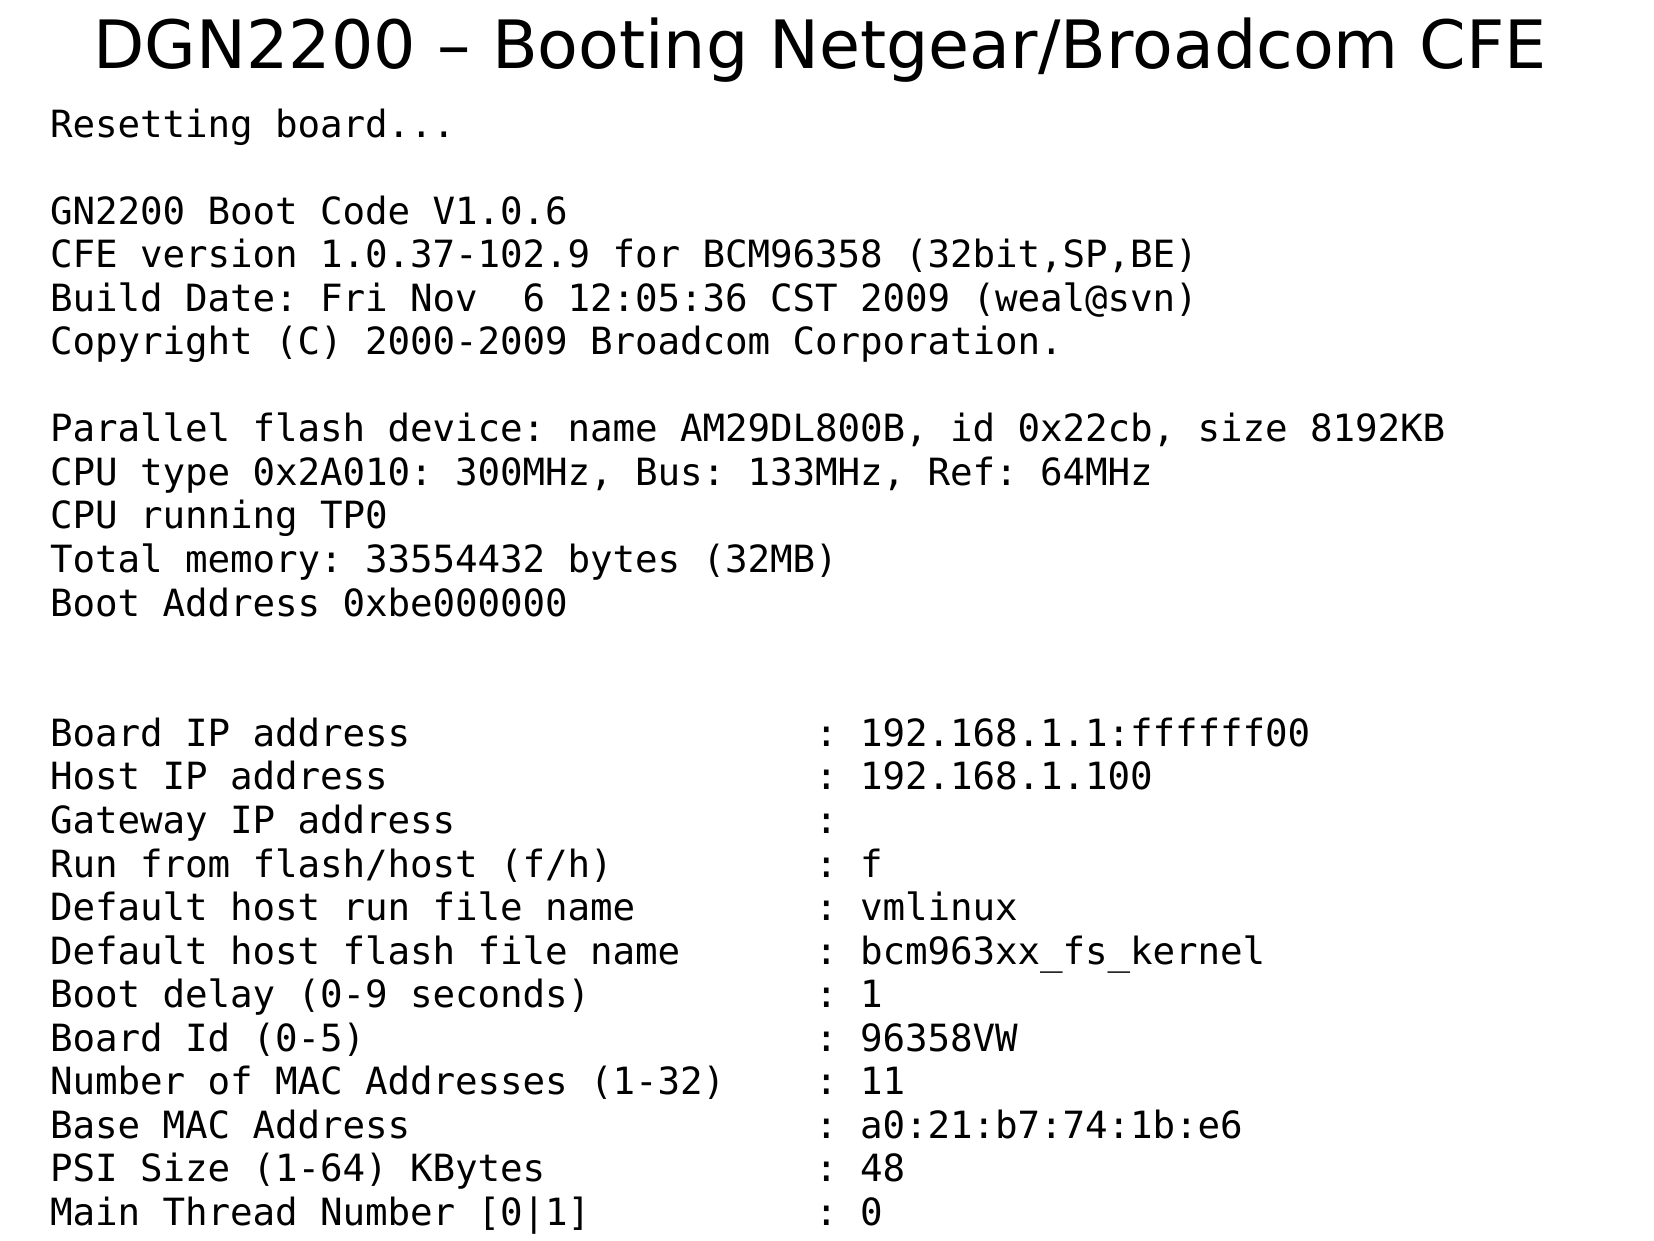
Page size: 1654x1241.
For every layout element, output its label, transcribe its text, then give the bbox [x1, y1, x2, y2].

title DGN2200 – Booting Netgear/Broadcom CFE [0, 0, 1642, 98]
text_box Resetting board... GN2200 Boot Code V1.0.6 CFE version 1.0.37-102.9 for BCM96358 (32bit,SP,BE) Build Date: Fri Nov 6 12:05:36 CST 2009 (weal@svn) Copyright (C) 2000-2009 Broadcom Corporation. Parallel flash device: name AM29DL800B, id 0x22cb, size 8192KB CPU type 0x2A010: 300MHz, Bus: 133MHz, Ref: 64MHz CPU running TP0 Total memory: 33554432 bytes (32MB) Boot Address 0xbe000000 Board IP address : 192.168.1.1:ffffff00 Host IP address : 192.168.1.100 Gateway IP address : Run from flash/host (f/h) : f Default host run file name : vmlinux Default host flash file name : bcm963xx_fs_kernel Boot delay (0-9 seconds) : 1 Board Id (0-5) : 96358VW Number of MAC Addresses (1-32) : 11 Base MAC Address : a0:21:b7:74:1b:e6 PSI Size (1-64) KBytes : 48 Main Thread Number [0|1] : 0 [35, 95, 1654, 1241]
